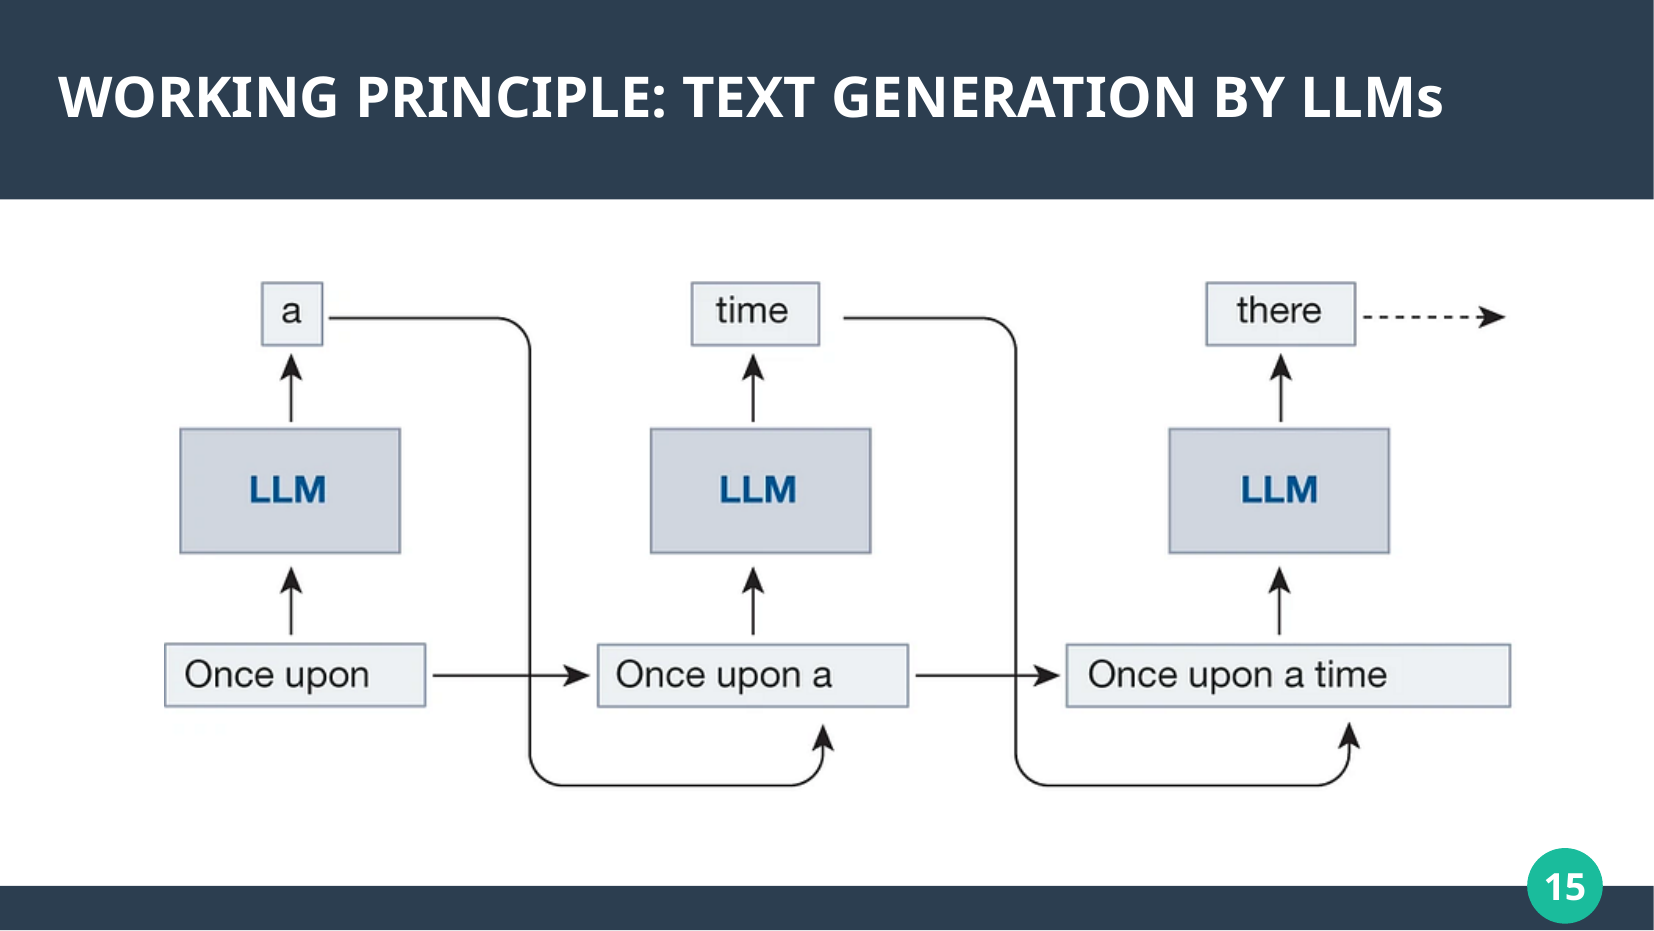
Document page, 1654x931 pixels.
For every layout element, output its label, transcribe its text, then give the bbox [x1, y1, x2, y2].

title WORKING PRINCIPLE: TEXT GENERATION BY LLMs [59, 37, 1595, 155]
picture [164, 280, 1532, 821]
